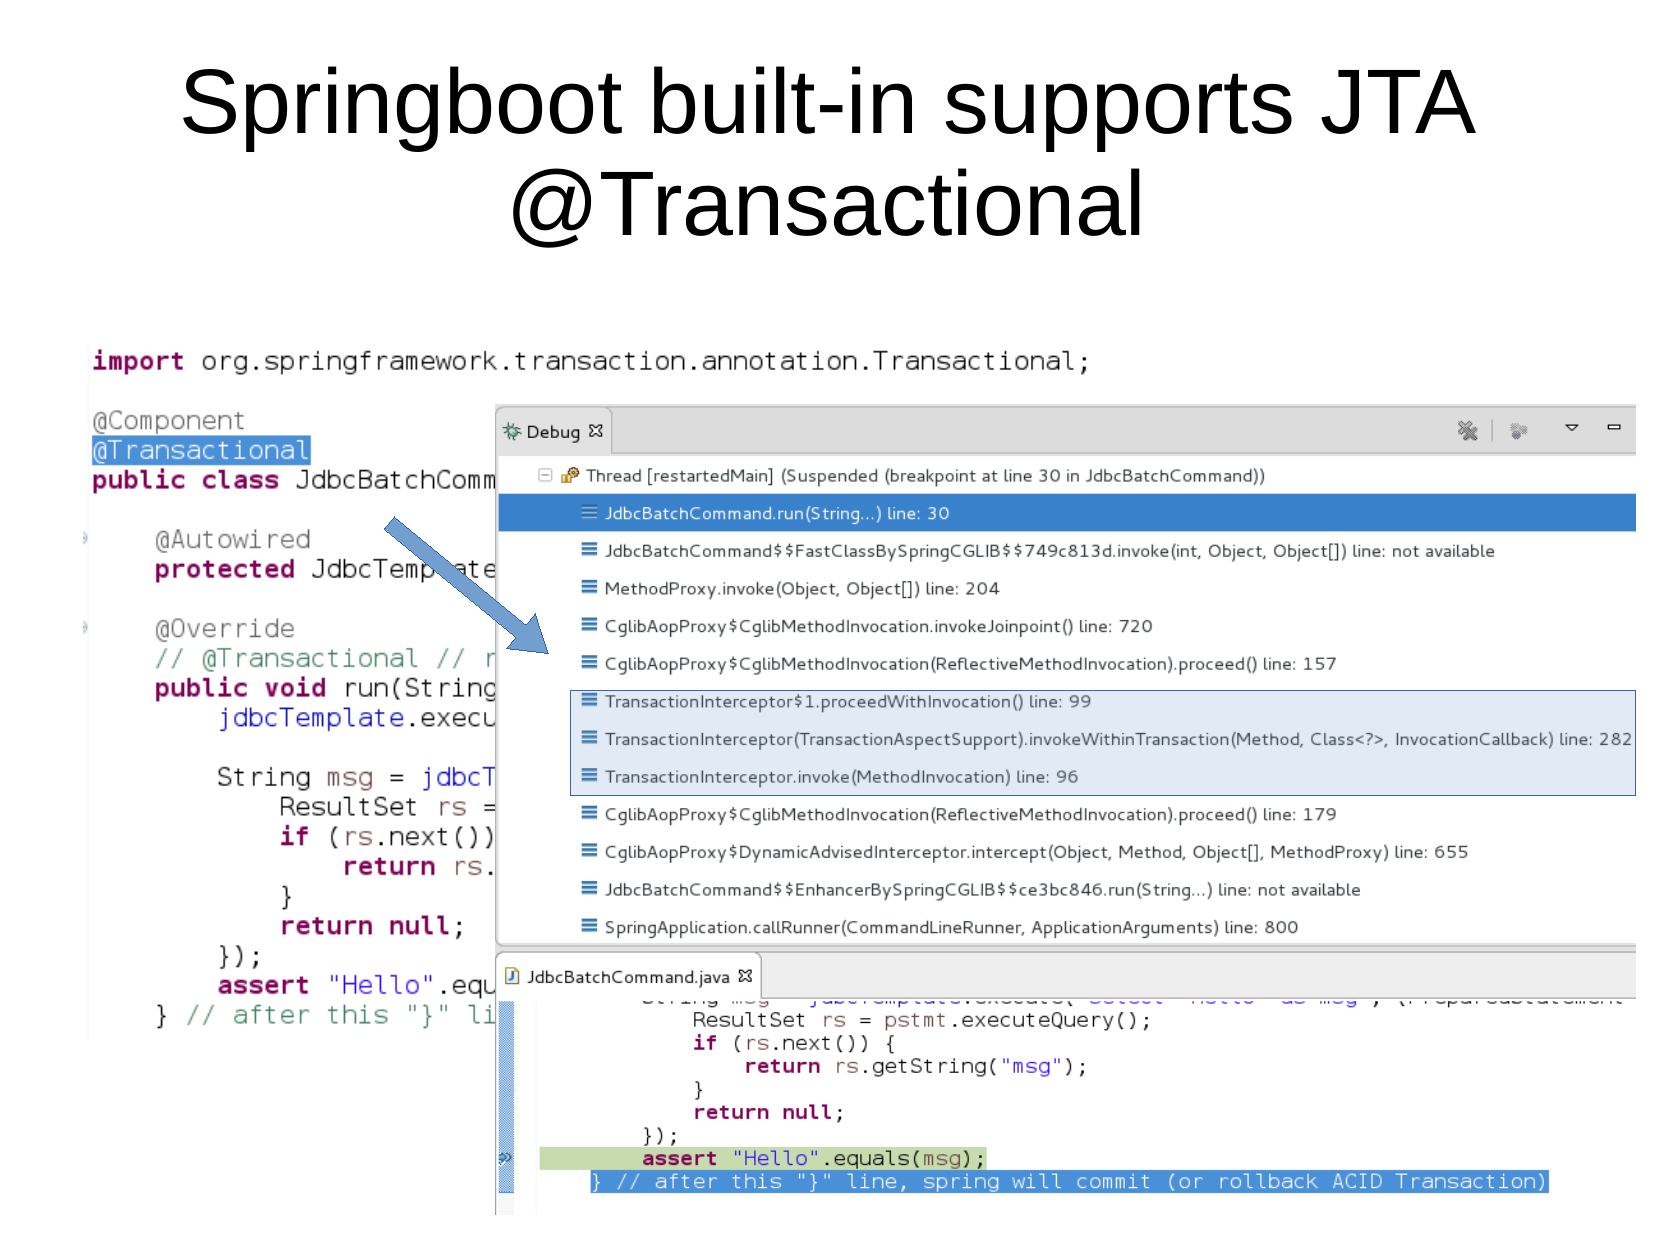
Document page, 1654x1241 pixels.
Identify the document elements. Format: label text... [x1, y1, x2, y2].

title Springboot built-in supports JTA @Transactional [82, 49, 1571, 257]
text_box [570, 690, 1636, 796]
text_box [384, 516, 549, 654]
picture [83, 345, 1636, 1216]
